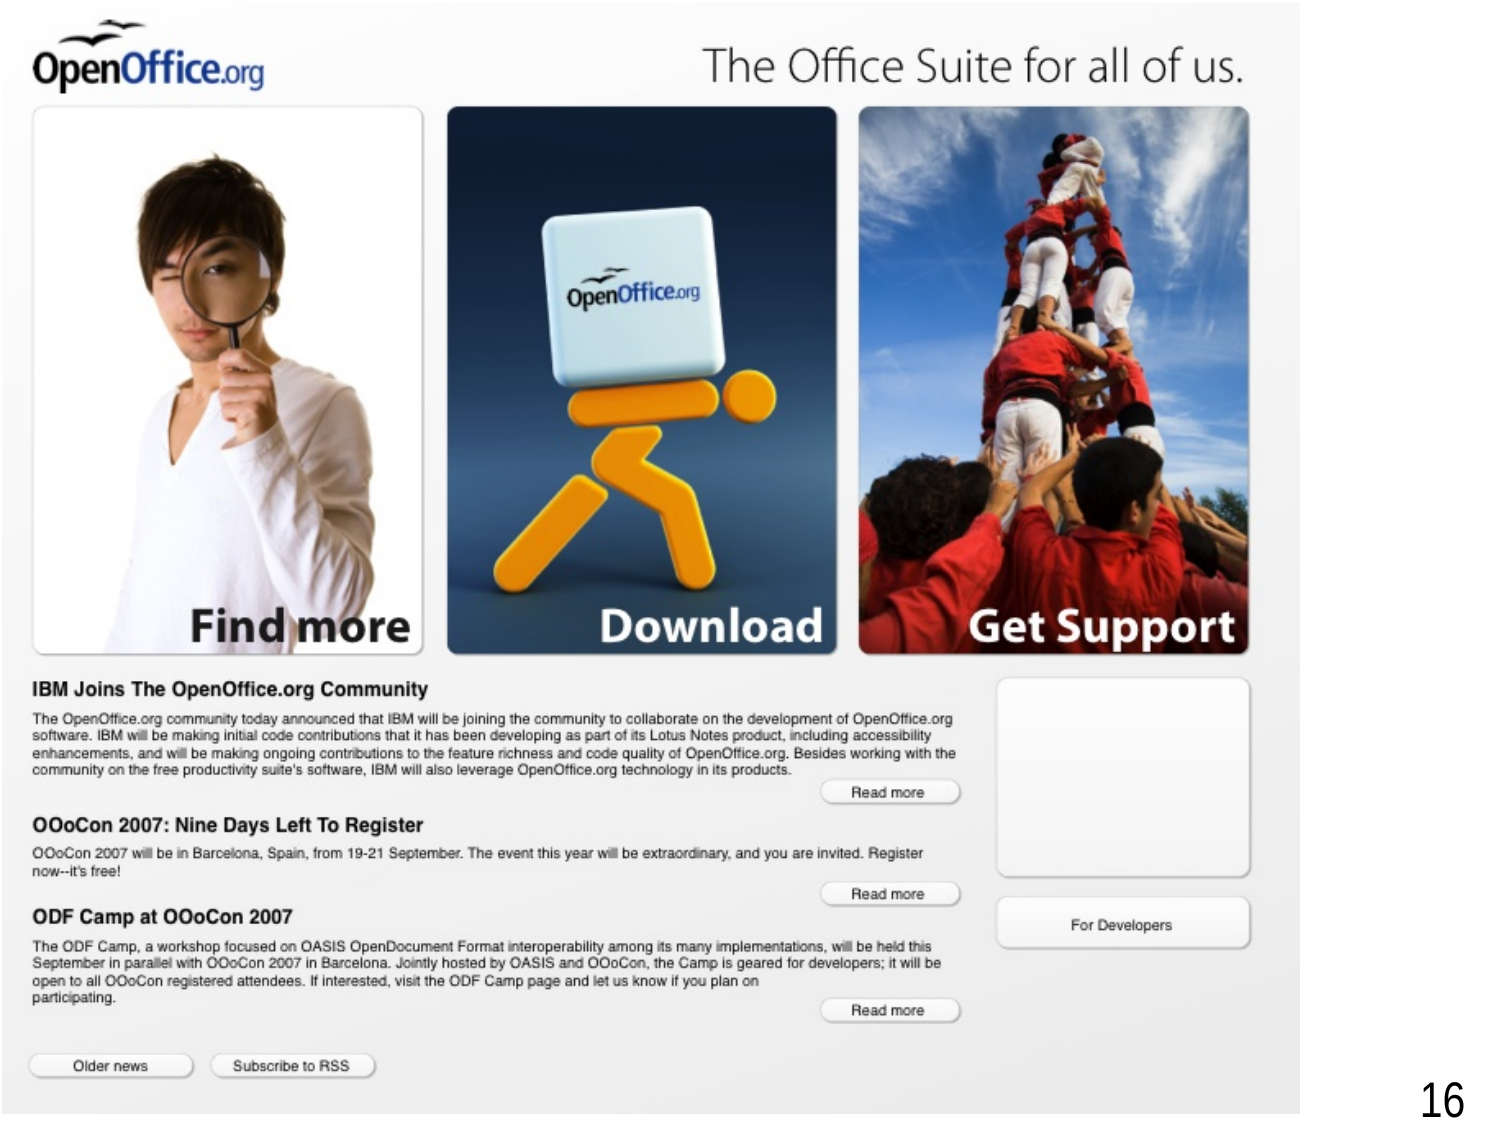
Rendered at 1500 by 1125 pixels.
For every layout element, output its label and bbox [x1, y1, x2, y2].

picture [2, 2, 1300, 1114]
